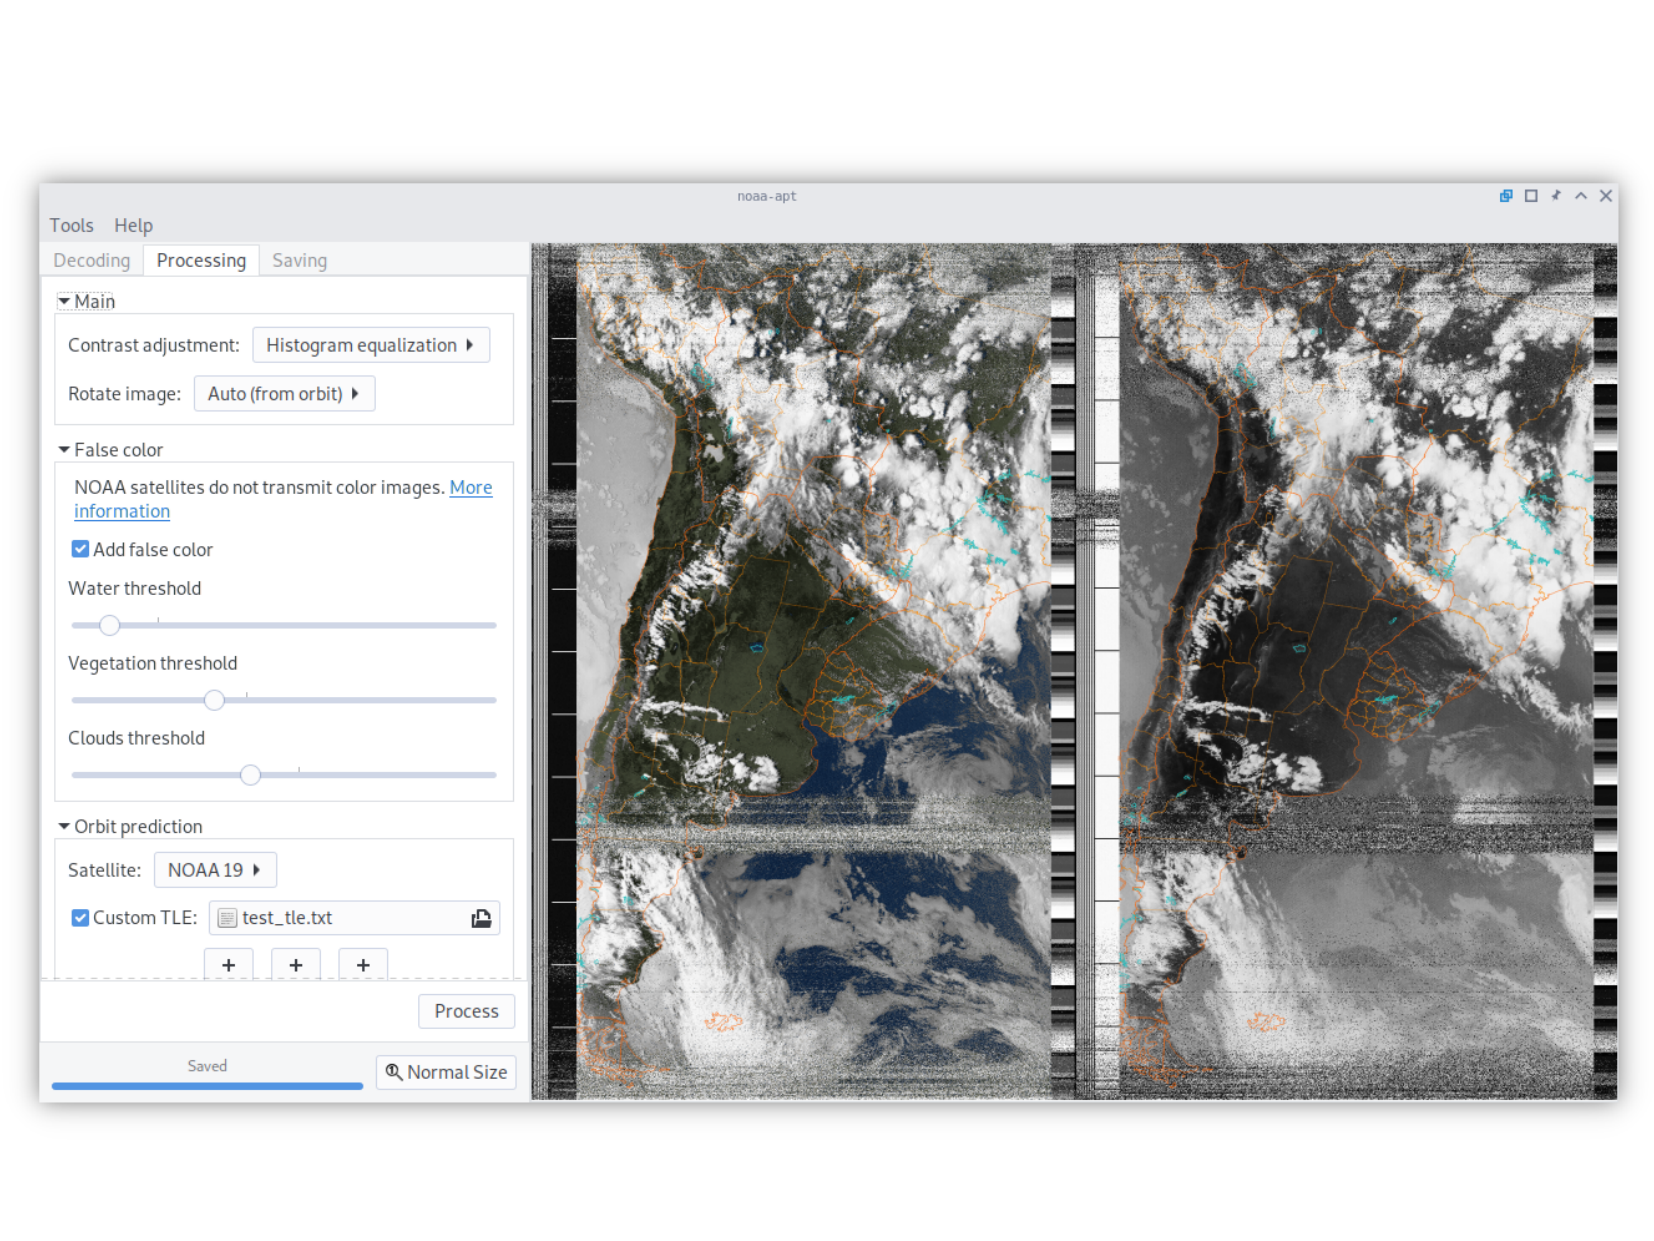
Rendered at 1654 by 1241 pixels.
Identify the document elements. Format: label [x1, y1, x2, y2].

picture [2, 146, 1654, 1141]
